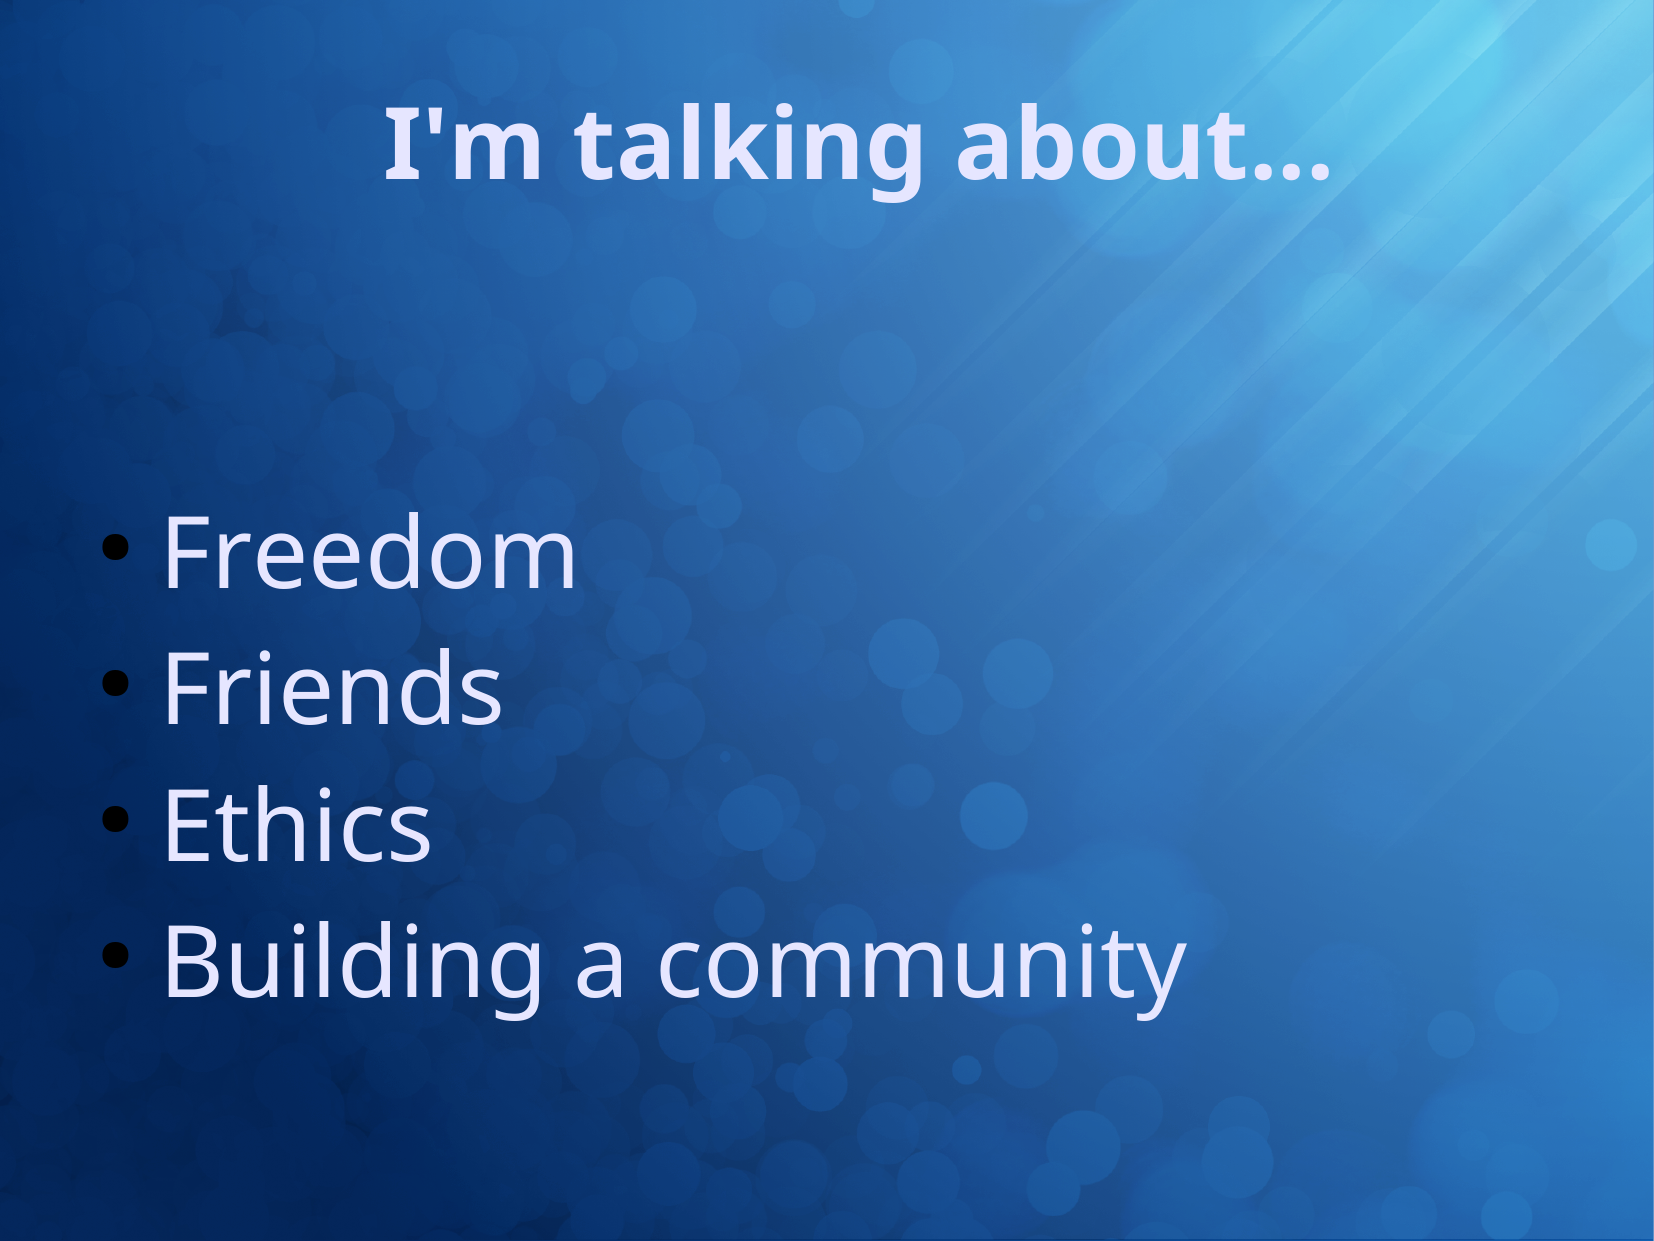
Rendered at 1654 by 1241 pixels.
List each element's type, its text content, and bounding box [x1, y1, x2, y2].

picture [0, 0, 1654, 1241]
text_box I'm talking about... Freedom Friends Ethics Building a community [97, 92, 1586, 1007]
